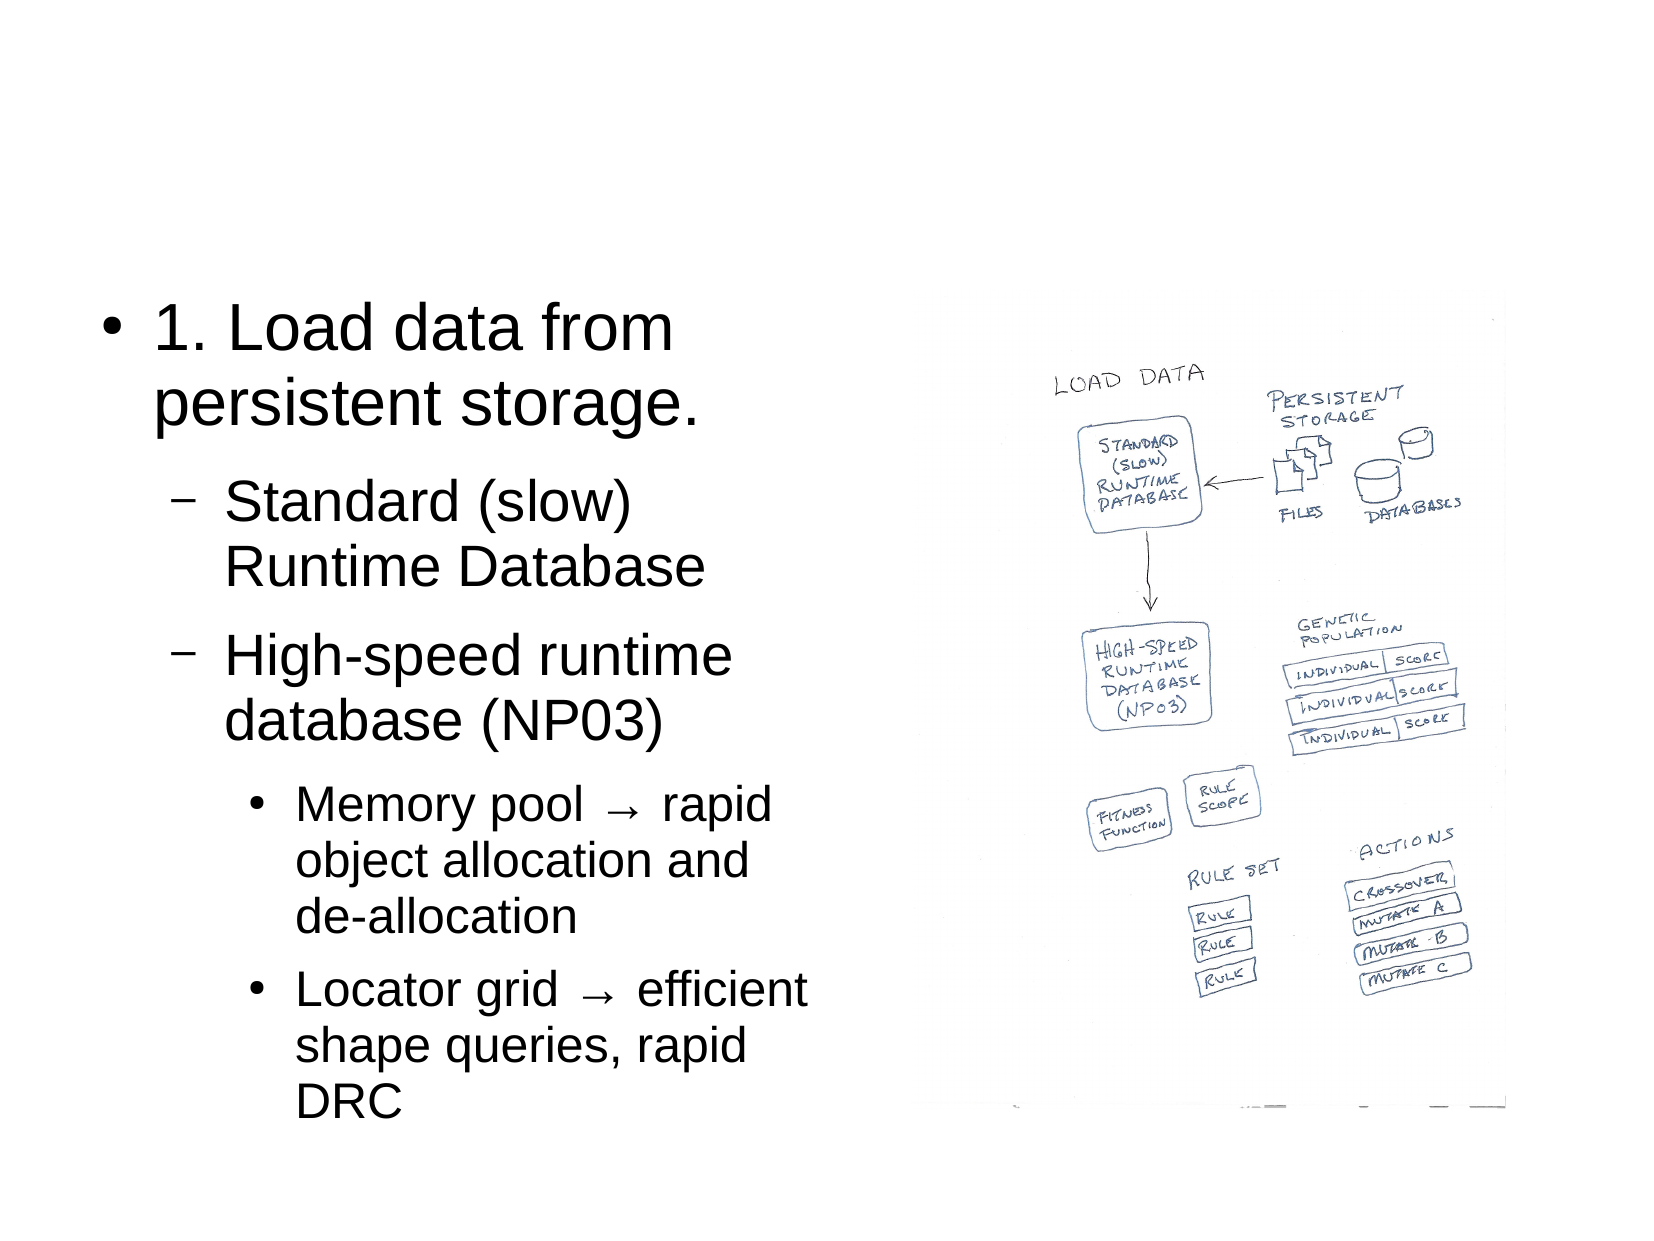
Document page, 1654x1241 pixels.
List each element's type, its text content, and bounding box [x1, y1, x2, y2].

picture [911, 290, 1506, 1109]
list 1. Load data from persistent storage. Standard (slow) Runtime Database High-speed runtime database (NP03) Memory pool → rapid object allocation and de-allocation Locator grid → efficient shape queries, rapid DRC [82, 290, 809, 1128]
